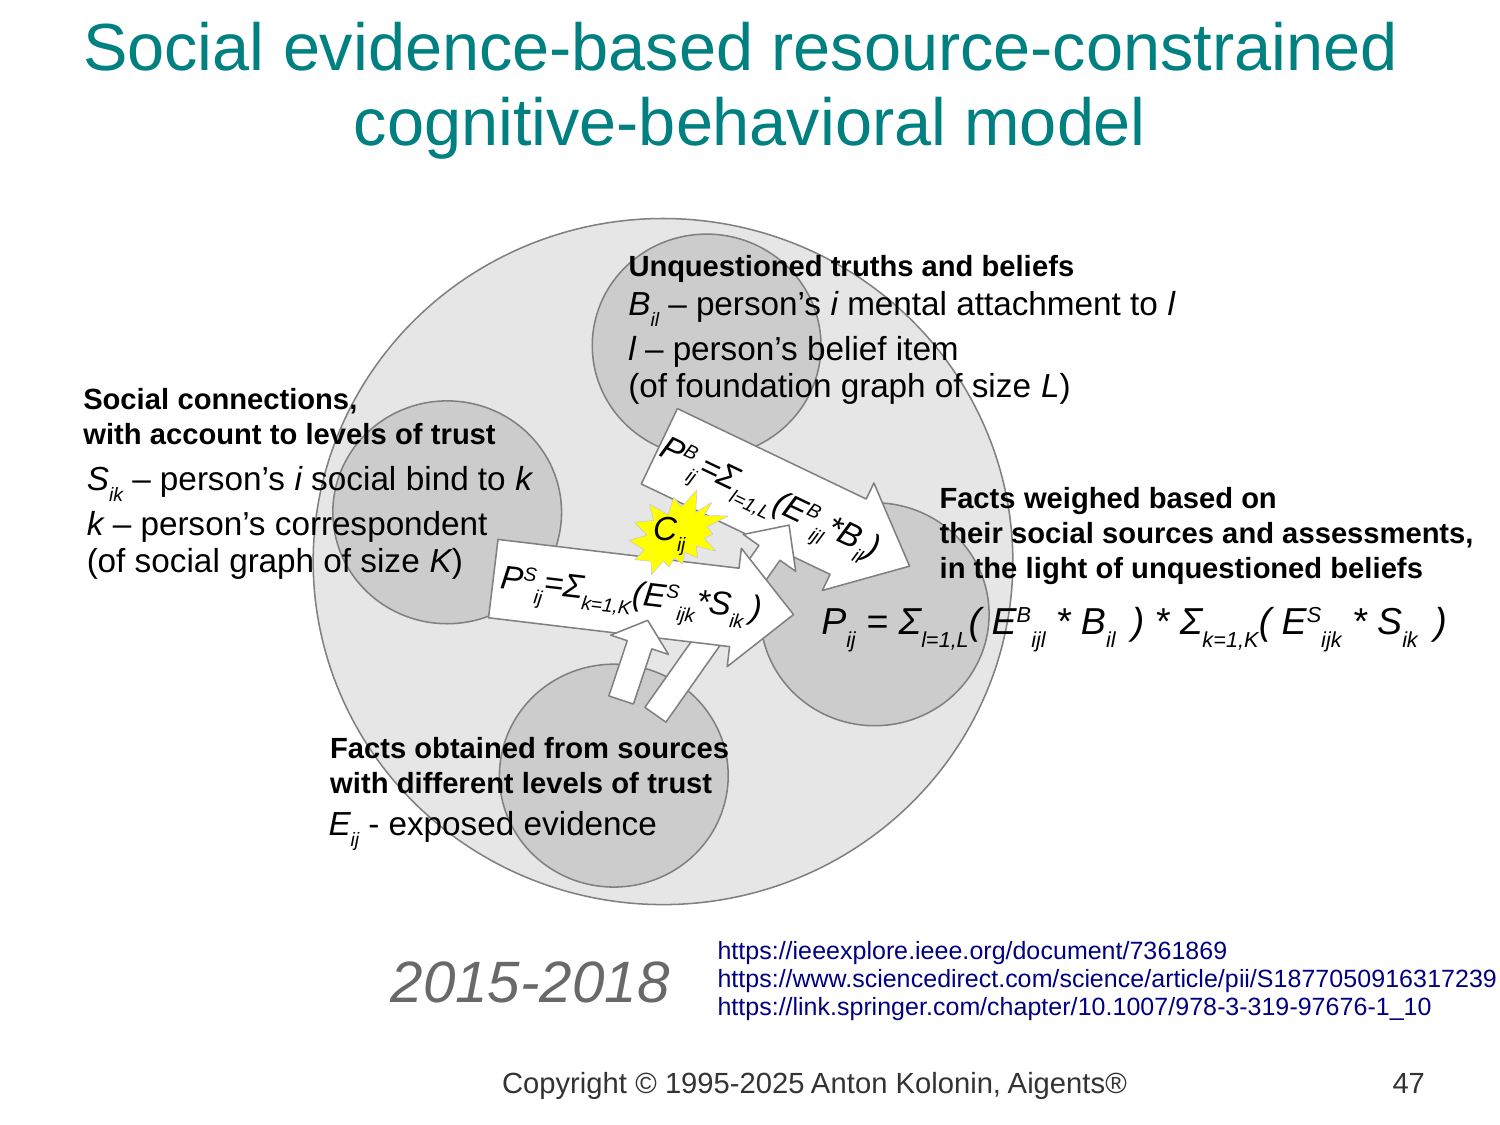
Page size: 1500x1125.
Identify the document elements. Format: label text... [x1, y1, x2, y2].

text_box PBij=Σl=1,L(EBijl*Bil) [641, 413, 910, 591]
text_box [314, 413, 1013, 905]
text_box Eij - exposed evidence [313, 798, 719, 863]
text_box Cij [628, 489, 729, 575]
text_box Unquestioned truths and beliefs [566, 239, 1146, 295]
text_box Sik – person’s i social bind to k k – person’s correspondent (of social graph of size K) [72, 453, 548, 588]
text_box Social evidence-based resource-constrained cognitive-behavioral model [0, 2, 1500, 134]
text_box Social connections, with account to levels of trust [68, 373, 506, 447]
text_box Bil – person’s i mental attachment to l l – person’s belief item (of foundation graph of size L) [613, 278, 1191, 413]
text_box [331, 218, 783, 556]
text_box Facts weighed based on their social sources and assessments, in the light of unquestioned beliefs [924, 471, 1442, 582]
text_box Pij = Σl=1,L( EBijl * Bil ) * Σk=1,K( ESijk * Sik ) [806, 593, 1477, 660]
text_box https://ieeexplore.ieee.org/document/7361869 https://www.sciencedirect.com/science/article/pii/S1877050916317239 https://link.springer.com/chapter/10.1007/978-3-319-97676-1_10 [702, 929, 1500, 1028]
text_box PSij=Σk=1,K(ESijk*Sik ) [488, 539, 794, 667]
text_box Facts obtained from sources with different levels of trust [315, 722, 736, 805]
text_box 2015-2018 [375, 941, 686, 1022]
